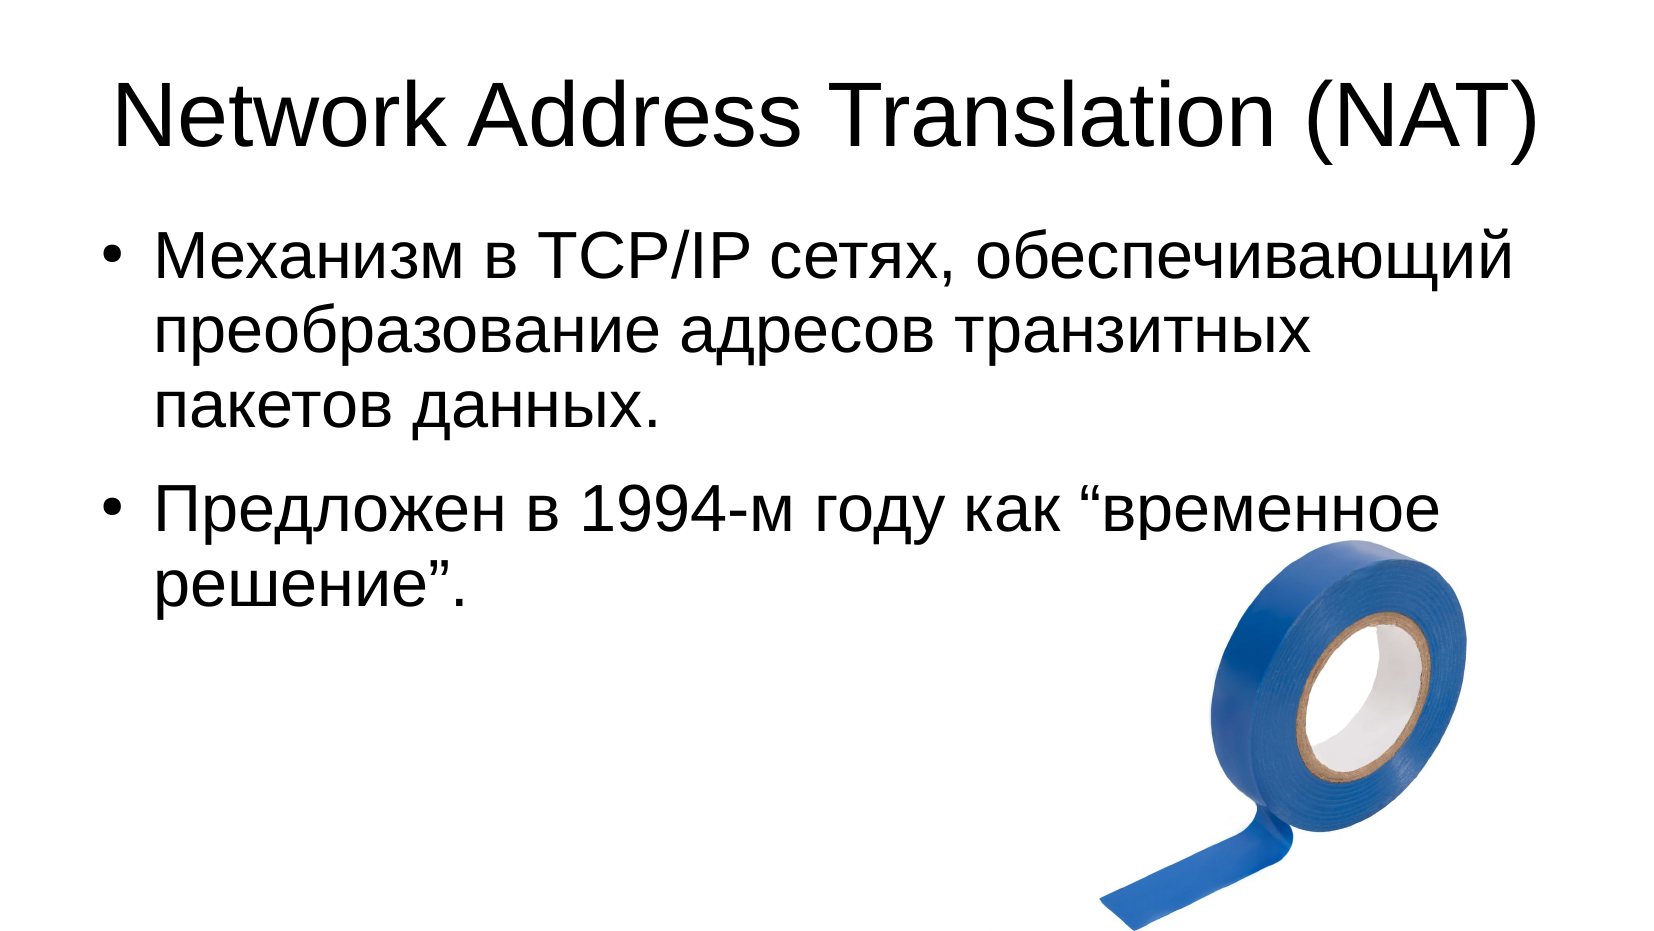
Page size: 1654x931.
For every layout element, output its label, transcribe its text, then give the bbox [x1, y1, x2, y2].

list Механизм в TCP/IP сетях, обеспечивающий преобразование адресов транзитных пакетов данных. Предложен в 1994-м году как “временное решение”. [82, 217, 1571, 758]
title Network Address Translation (NAT) [82, 37, 1571, 193]
picture [989, 540, 1576, 931]
